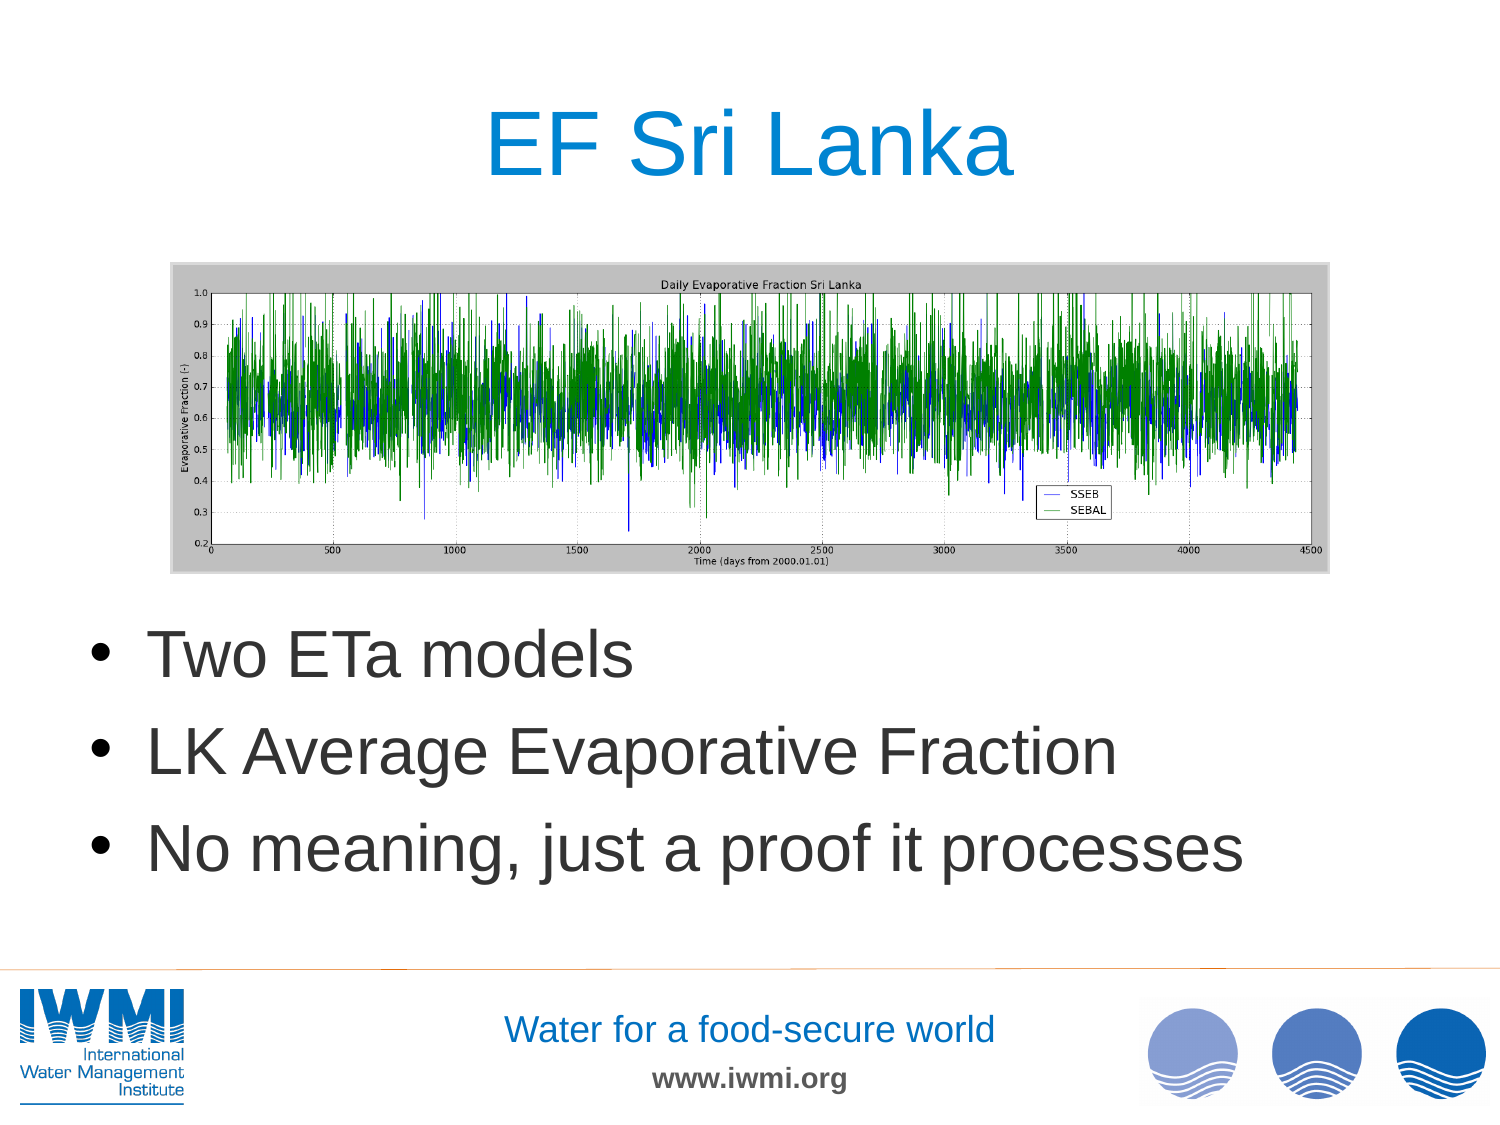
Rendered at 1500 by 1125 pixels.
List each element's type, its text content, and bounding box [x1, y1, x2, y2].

title EF Sri Lanka [75, 76, 1426, 202]
picture [20, 989, 184, 1105]
list Two ETa models LK Average Evaporative Fraction No meaning, just a proof it processes [75, 603, 1426, 915]
picture [170, 262, 1330, 574]
